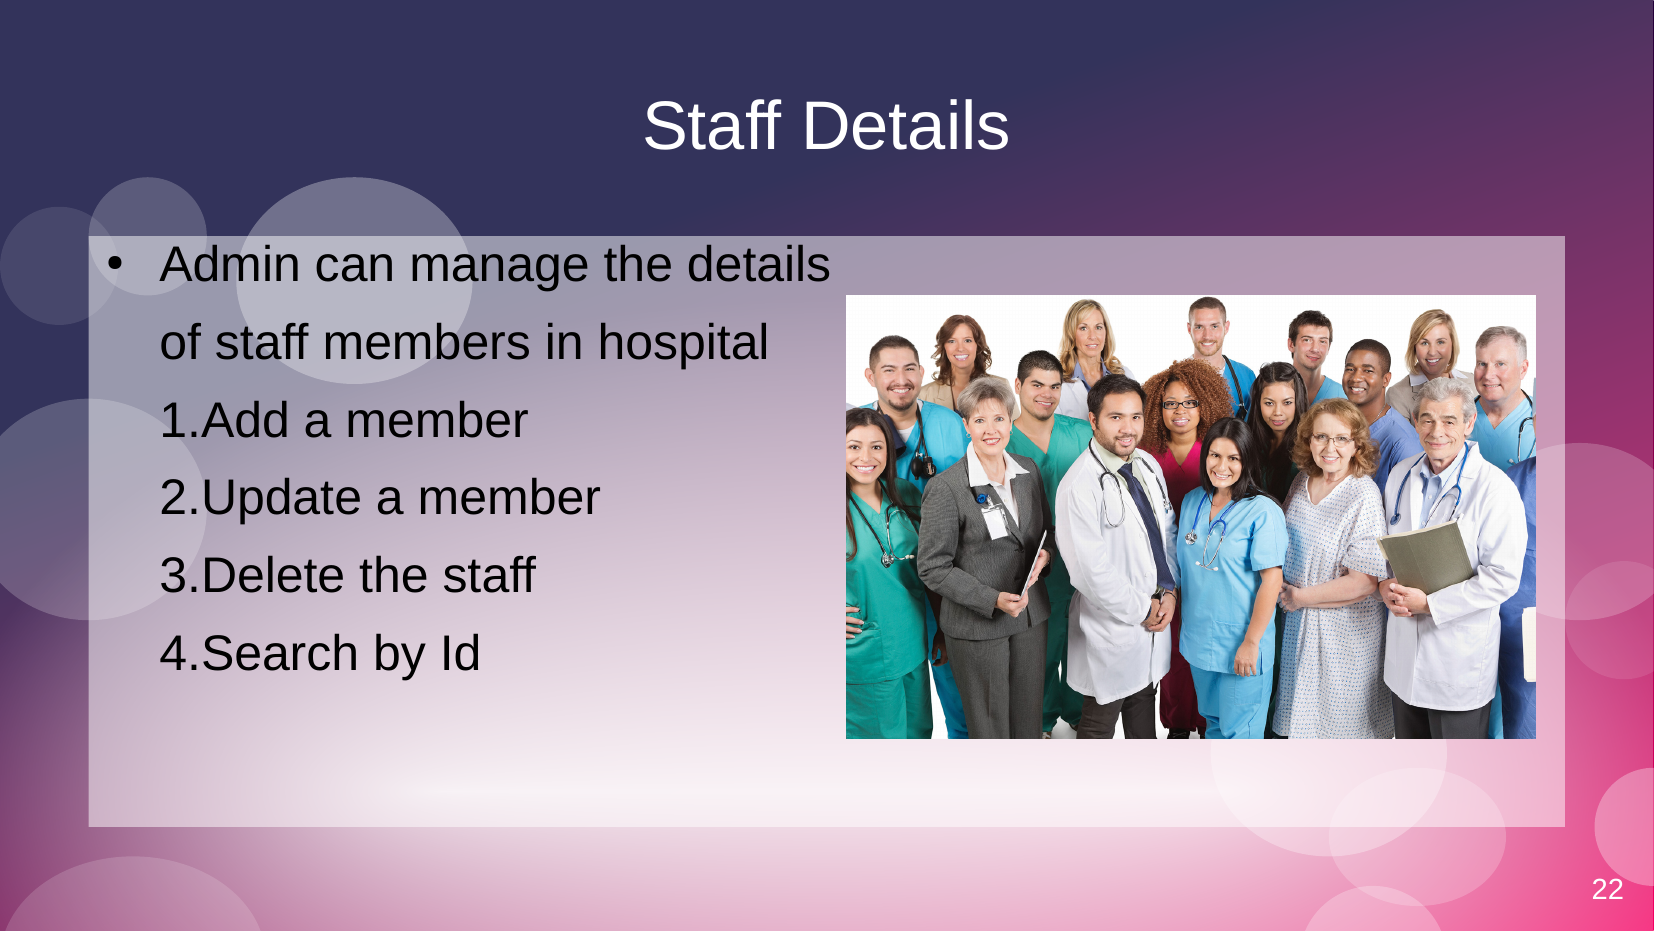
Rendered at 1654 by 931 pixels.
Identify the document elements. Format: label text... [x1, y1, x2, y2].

title Staff Details [88, 44, 1565, 207]
list Admin can manage the details of staff members in hospital 1.Add a member 2.Update a member 3.Delete the staff 4.Search by Id [88, 236, 1565, 827]
picture [846, 295, 1536, 739]
